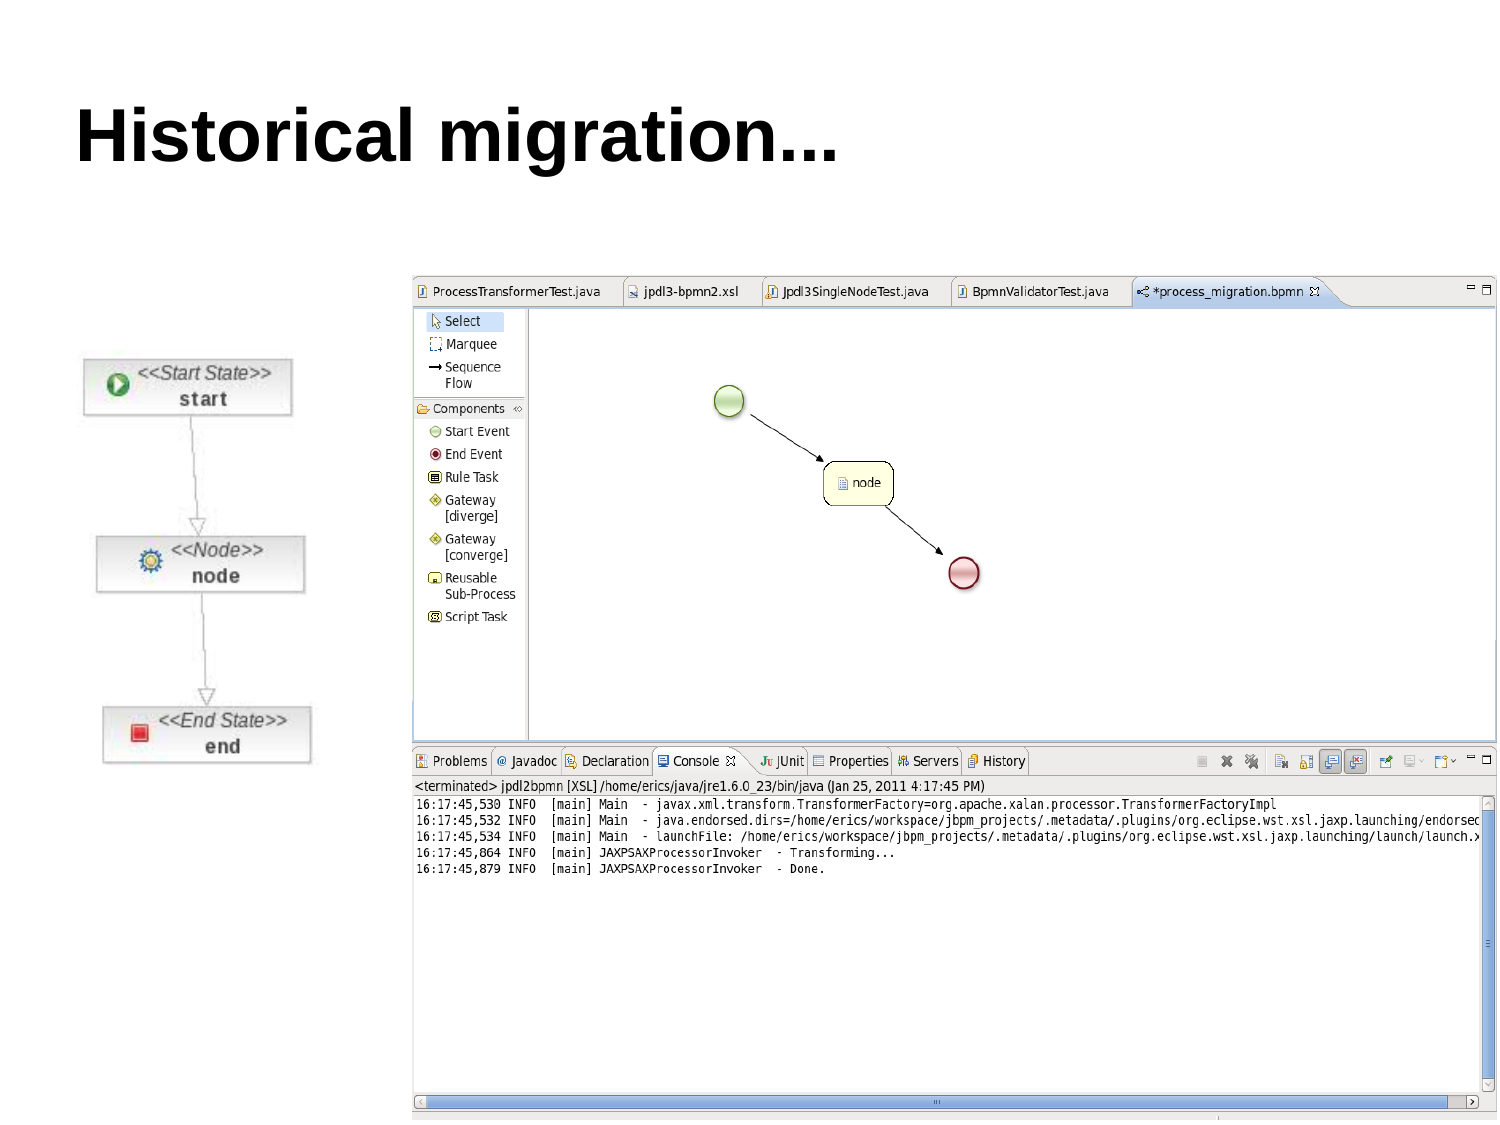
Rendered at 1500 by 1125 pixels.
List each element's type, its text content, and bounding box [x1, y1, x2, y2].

title Historical migration... [74, 50, 1425, 221]
picture [15, 312, 391, 838]
picture [412, 275, 1497, 1120]
